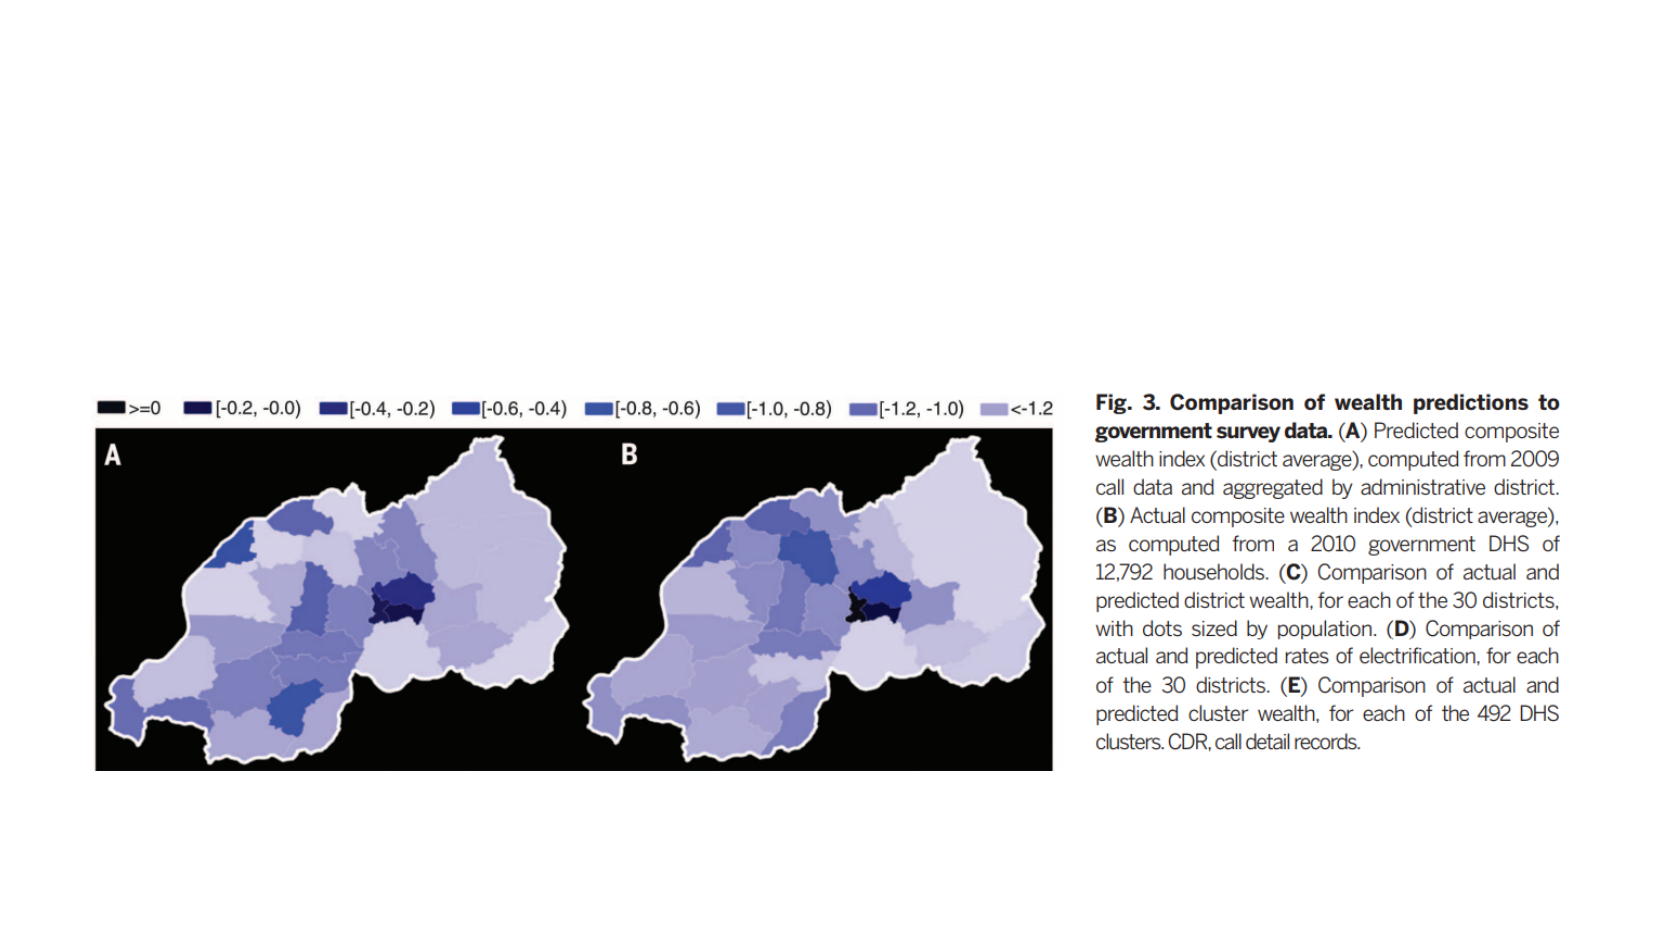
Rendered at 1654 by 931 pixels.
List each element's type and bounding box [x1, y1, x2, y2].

picture [75, 374, 1573, 771]
